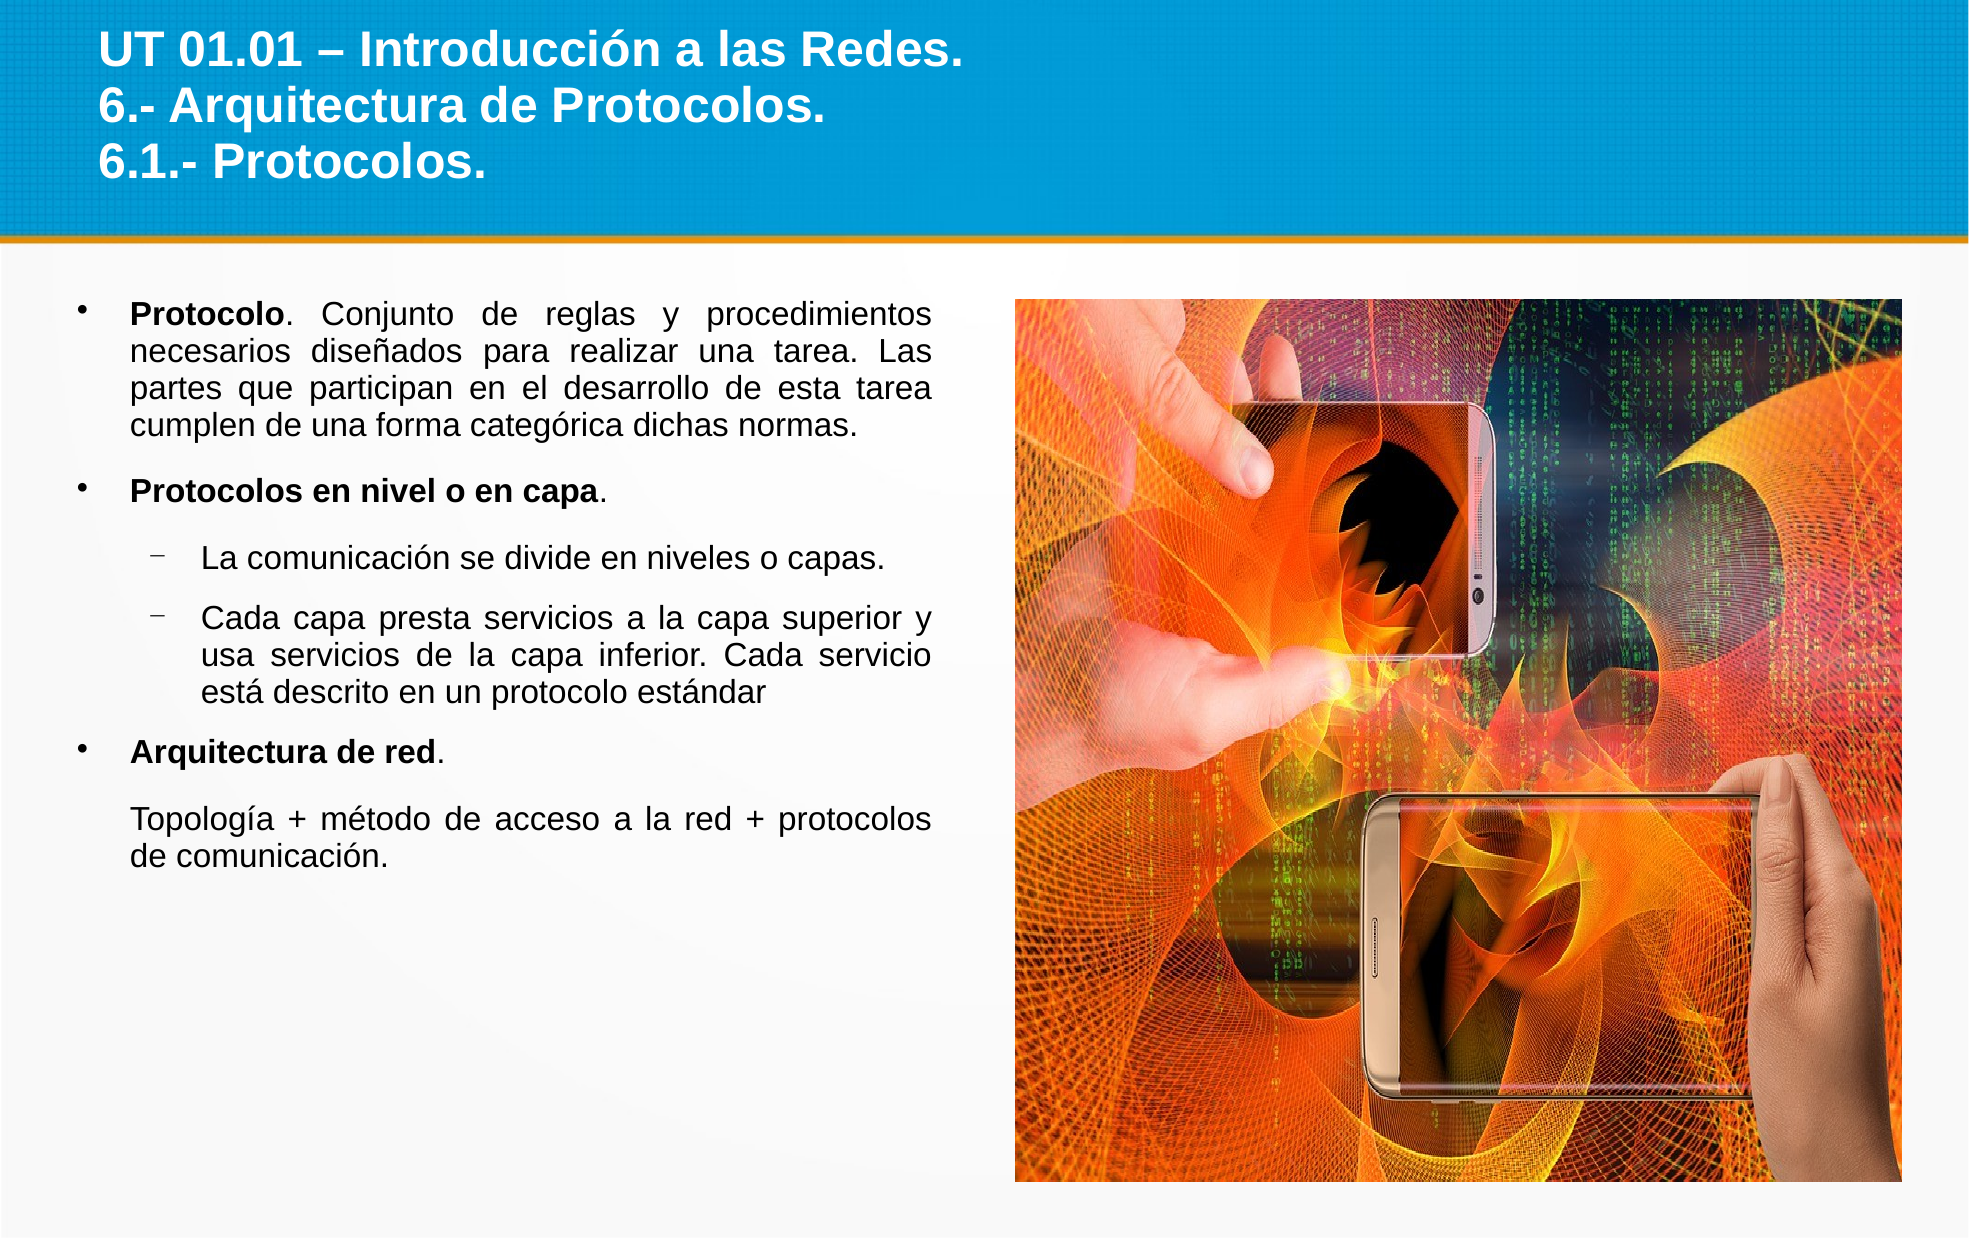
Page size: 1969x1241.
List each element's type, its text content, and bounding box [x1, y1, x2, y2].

picture [0, 233, 1969, 1241]
title UT 01.01 – Introducción a las Redes. 6.- Arquitectura de Protocolos. 6.1.- Protocolos. [98, 19, 1870, 189]
list Protocolo. Conjunto de reglas y procedimientos necesarios diseñados para realizar una tarea. Las partes que participan en el desarrollo de esta tarea cumplen de una forma categórica dichas normas. Protocolos en nivel o en capa. La comunicación se divide en niveles o capas. Cada capa presta servicios a la capa superior y usa servicios de la capa inferior. Cada servicio está descrito en un protocolo estándar Arquitectura de red. Topología + método de acceso a la red + protocolos de comunicación. [59, 295, 934, 1182]
